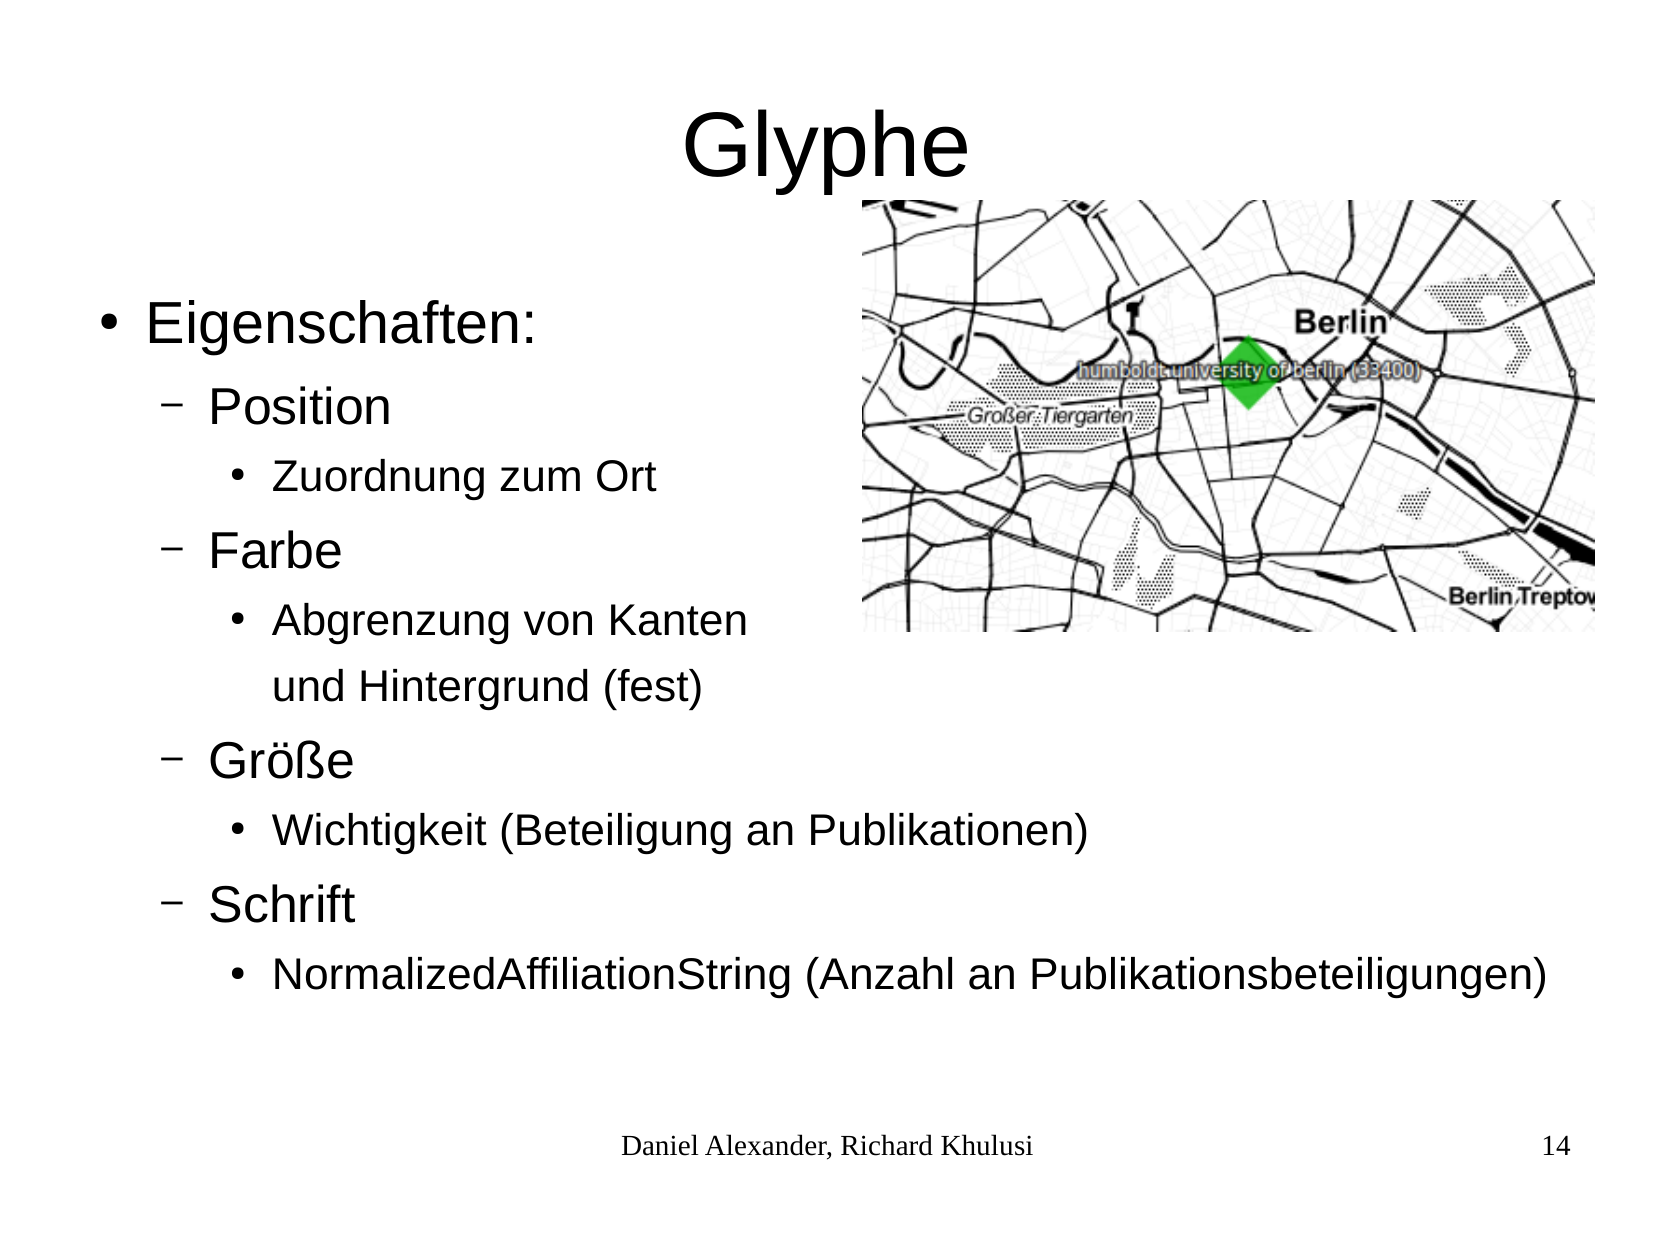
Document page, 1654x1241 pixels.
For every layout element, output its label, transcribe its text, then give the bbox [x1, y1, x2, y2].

list Eigenschaften: Position Zuordnung zum Ort Farbe Abgrenzung von Kanten und Hintergrund (fest) Größe Wichtigkeit (Beteiligung an Publikationen) Schrift NormalizedAffiliationString (Anzahl an Publikationsbeteiligungen) [82, 290, 1571, 1010]
picture [862, 200, 1595, 632]
title Glyphe [82, 40, 1571, 249]
